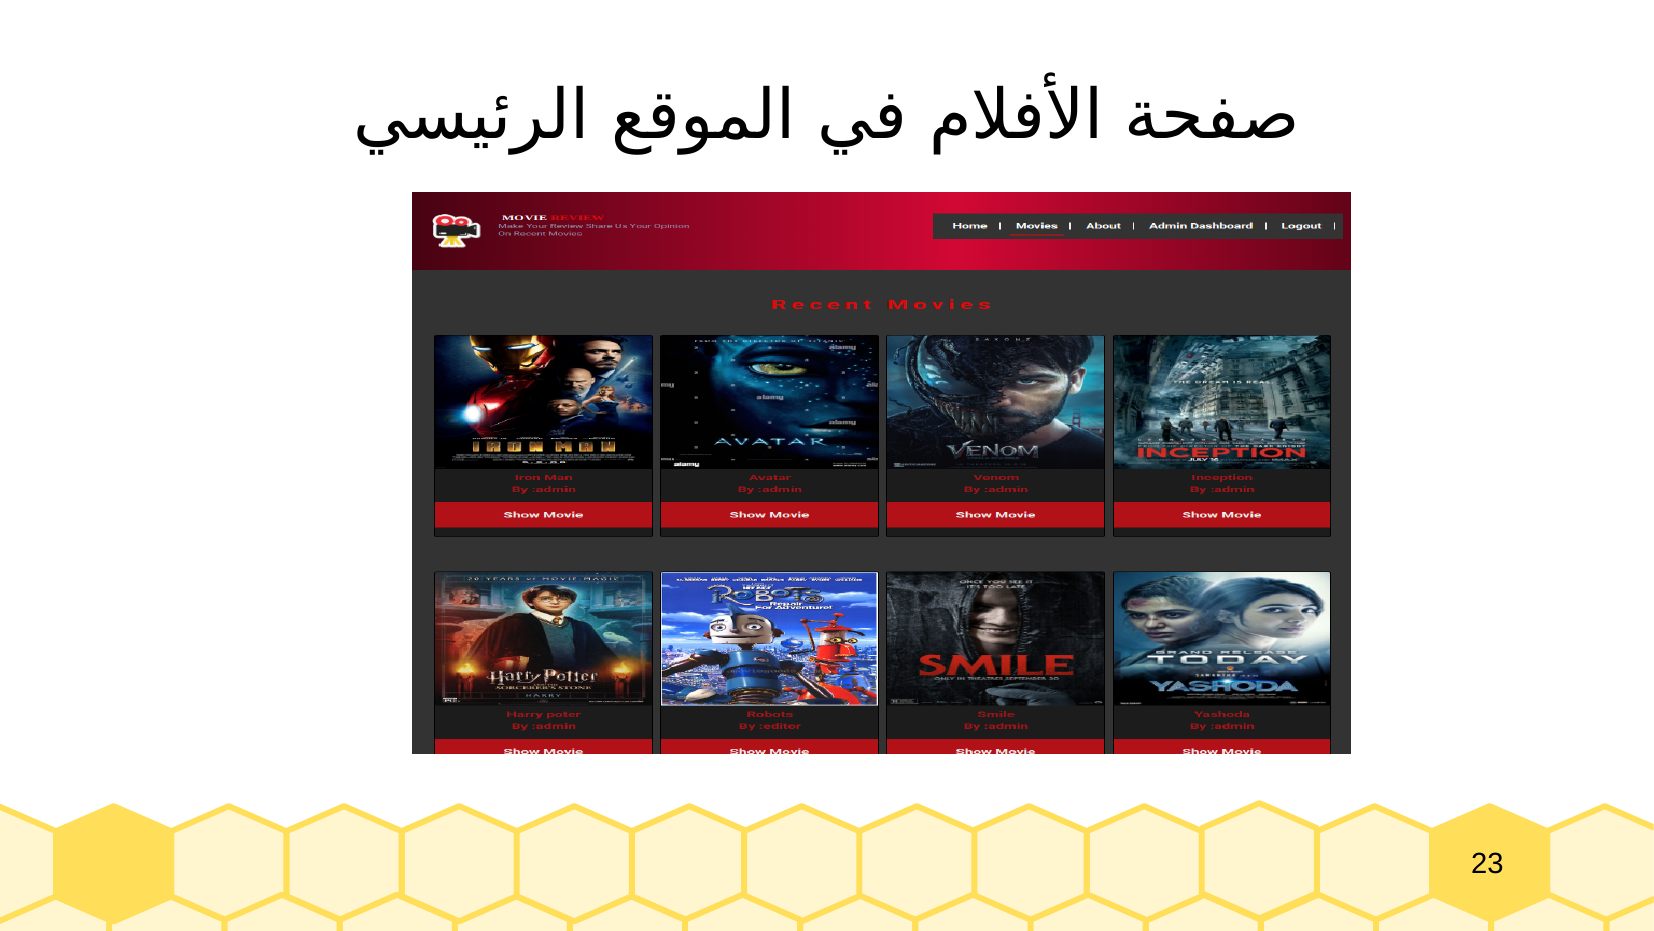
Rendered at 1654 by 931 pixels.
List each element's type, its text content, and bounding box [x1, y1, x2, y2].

title صفحة الأفلام في الموقع الرئيسي [82, 37, 1571, 193]
picture [412, 192, 1351, 754]
